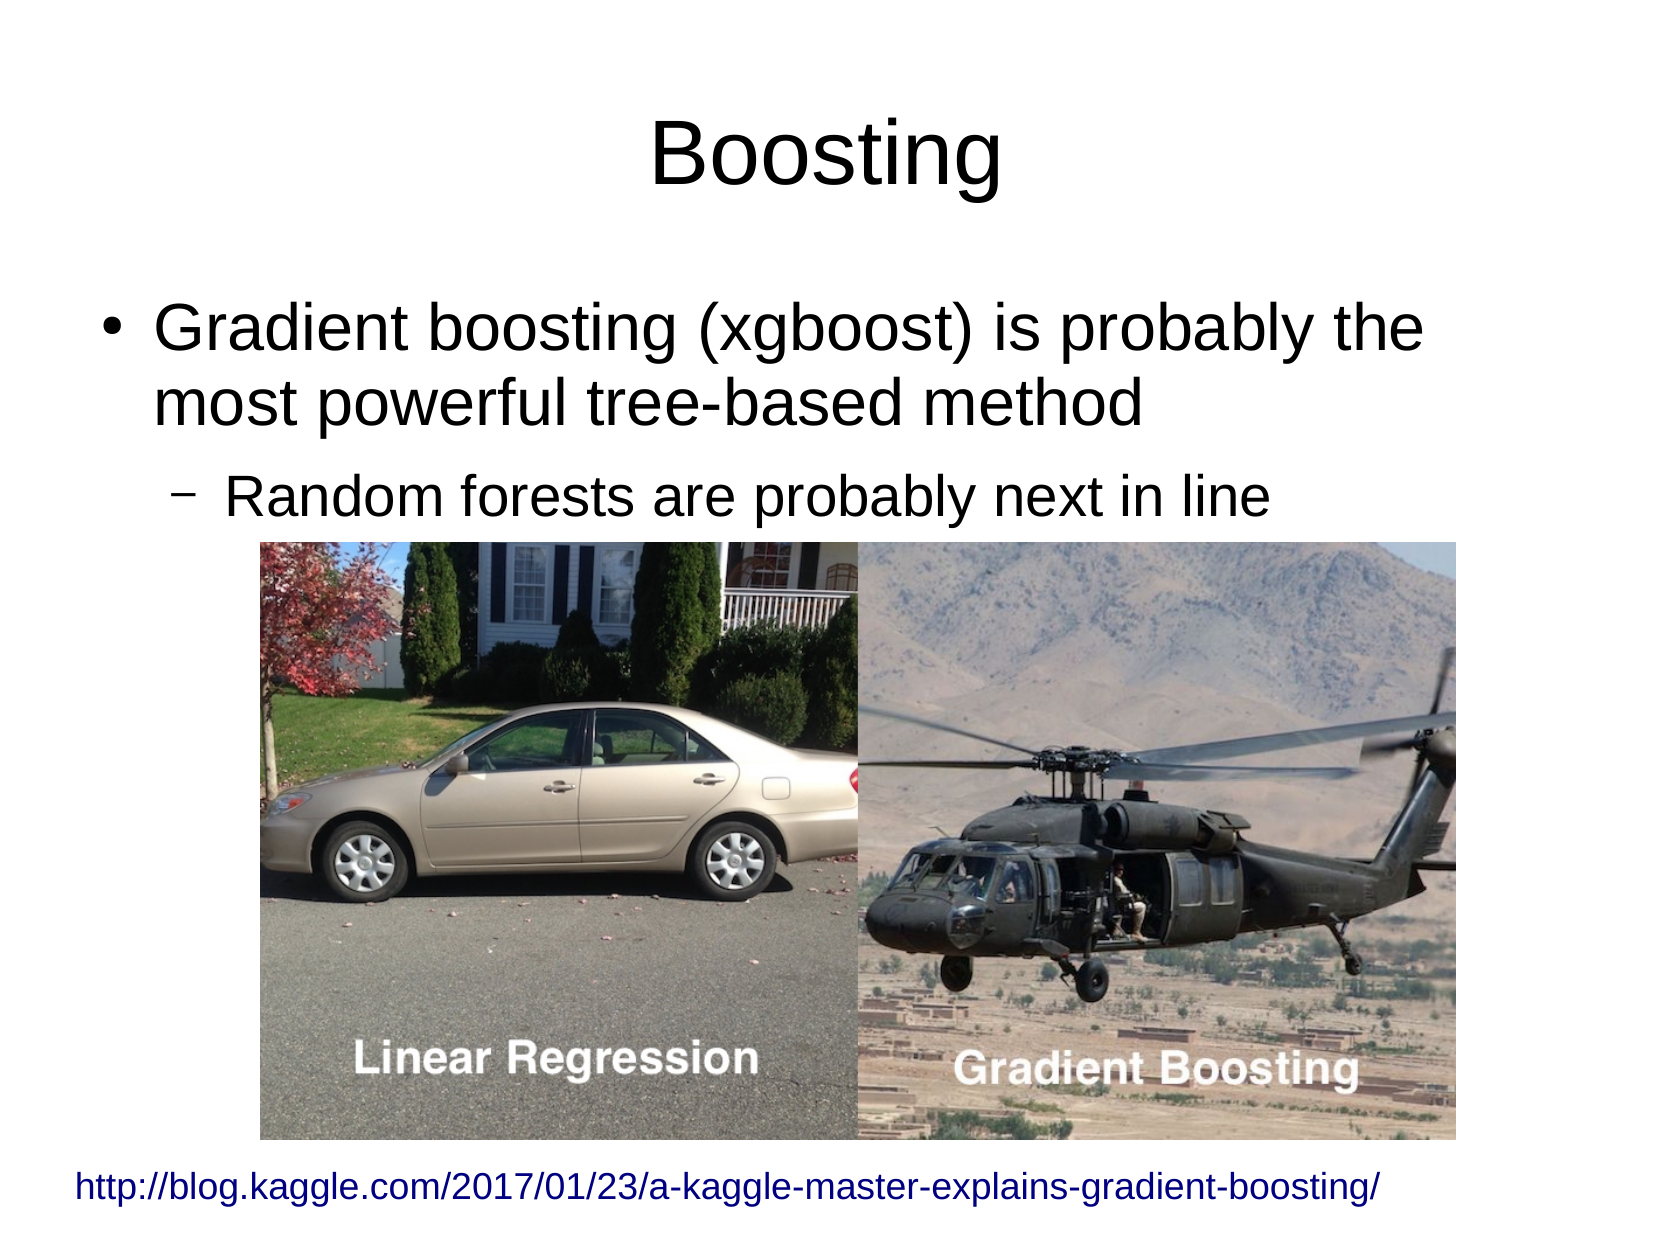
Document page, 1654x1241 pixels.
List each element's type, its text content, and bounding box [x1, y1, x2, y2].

text_box http://blog.kaggle.com/2017/01/23/a-kaggle-master-explains-gradient-boosting/ [60, 1158, 1396, 1216]
list Gradient boosting (xgboost) is probably the most powerful tree-based method Random forests are probably next in line [82, 290, 1571, 1010]
picture [260, 542, 1456, 1141]
title Boosting [82, 49, 1571, 257]
